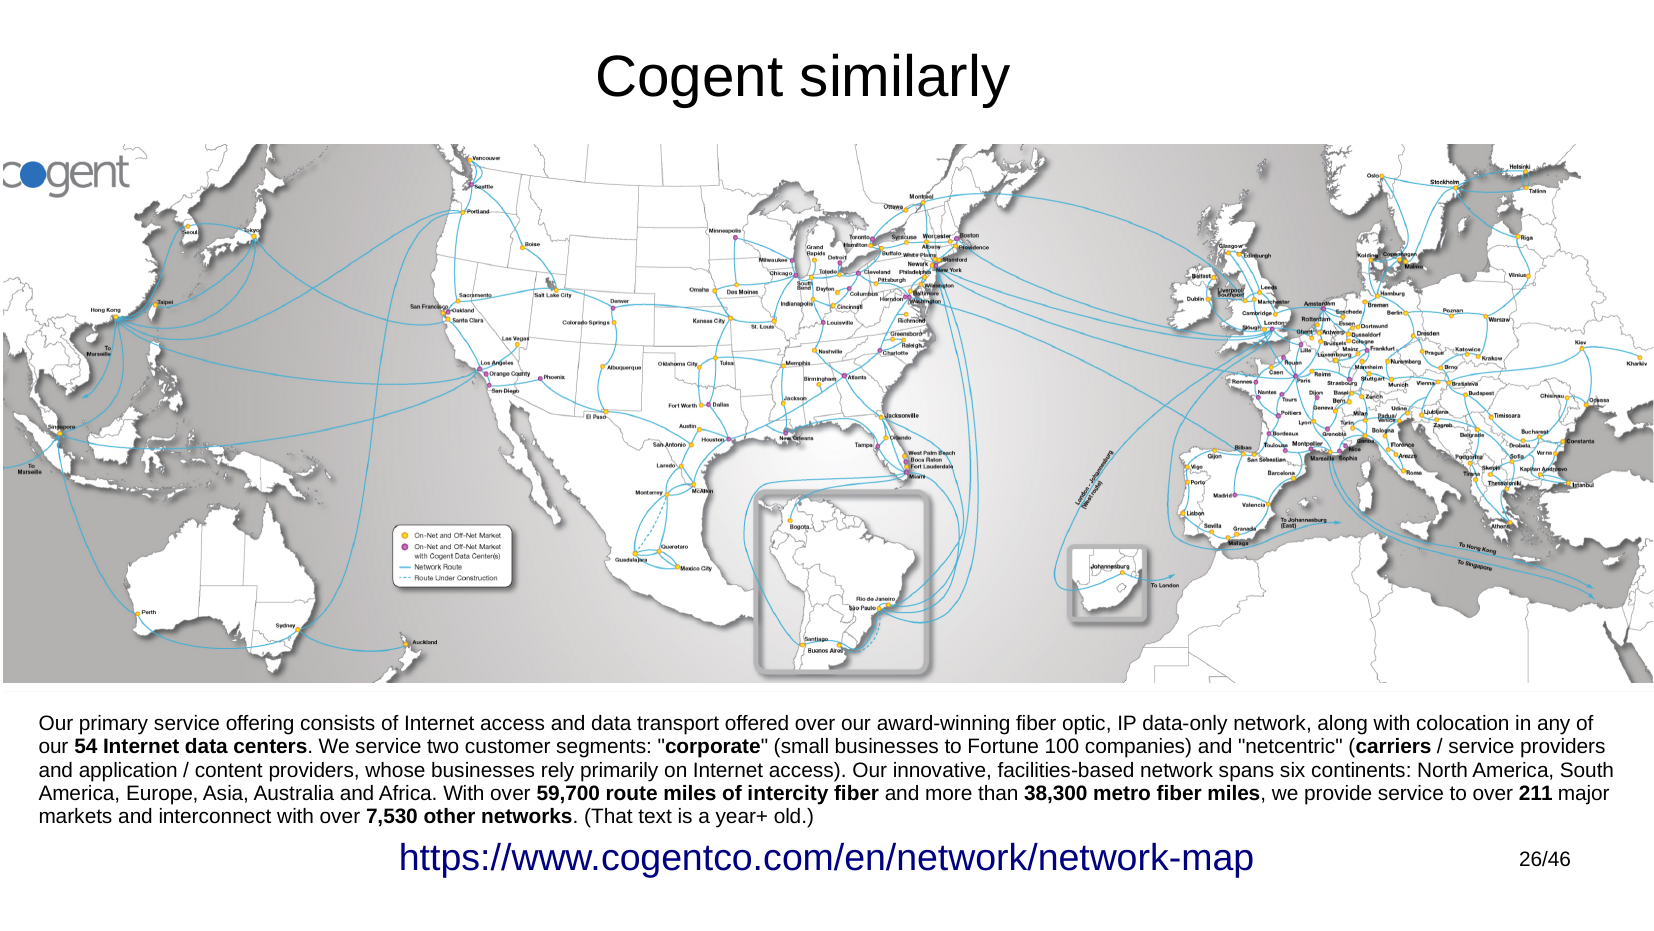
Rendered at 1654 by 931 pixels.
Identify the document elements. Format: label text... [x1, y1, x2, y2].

picture [3, 126, 1654, 692]
title Cogent similarly [59, 0, 1548, 126]
text_box Our primary service offering consists of Internet access and data transport offered over our award-winning fiber optic, IP data-only network, along with colocation in any of our 54 Internet data centers. We service two customer segments: "corporate" (small businesses to Fortune 100 companies) and "netcentric" (carriers / service providers and application / content providers, whose businesses rely primarily on Internet access). Our innovative, facilities-based network spans six continents: North America, South America, Europe, Asia, Australia and Africa. With over 59,700 route miles of intercity fiber and more than 38,300 metro fiber miles, we provide service to over 211 major markets and interconnect with over 7,530 other networks. (That text is a year+ old.) [23, 704, 1630, 910]
